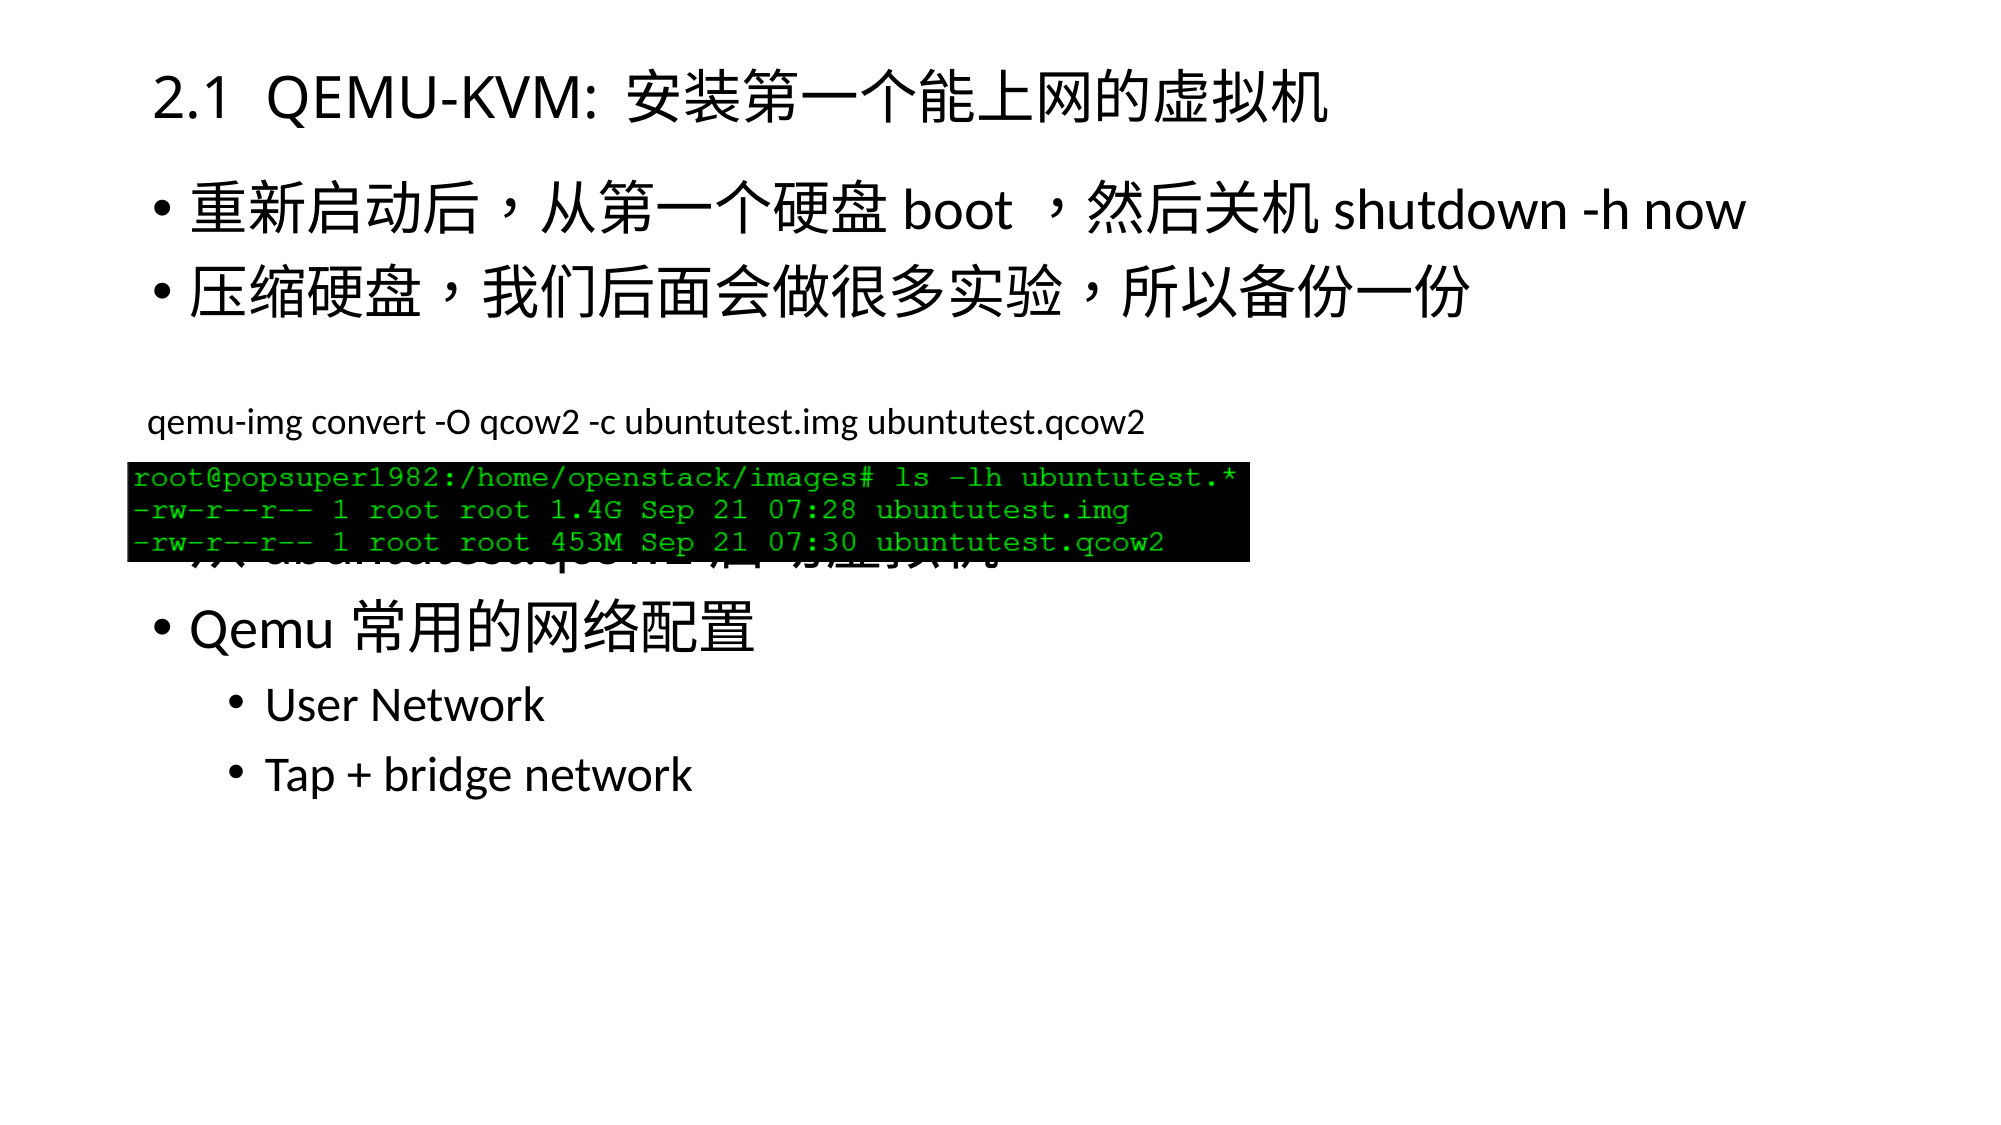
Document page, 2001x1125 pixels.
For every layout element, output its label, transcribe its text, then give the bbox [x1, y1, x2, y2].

text_box qemu-img convert -O qcow2 -c ubuntutest.img ubuntutest.qcow2 [132, 389, 1560, 450]
picture [127, 462, 1250, 562]
list 重新启动后，从第一个硬盘boot，然后关机shutdown -h now 压缩硬盘，我们后面会做很多实验，所以备份一份 从ubuntutest.qcow2启动虚拟机 Qemu常用的网络配置 User Network Tap + bridge network [137, 171, 1863, 1014]
title 2.1 QEMU-KVM: 安装第一个能上网的虚拟机 [137, 59, 1863, 140]
